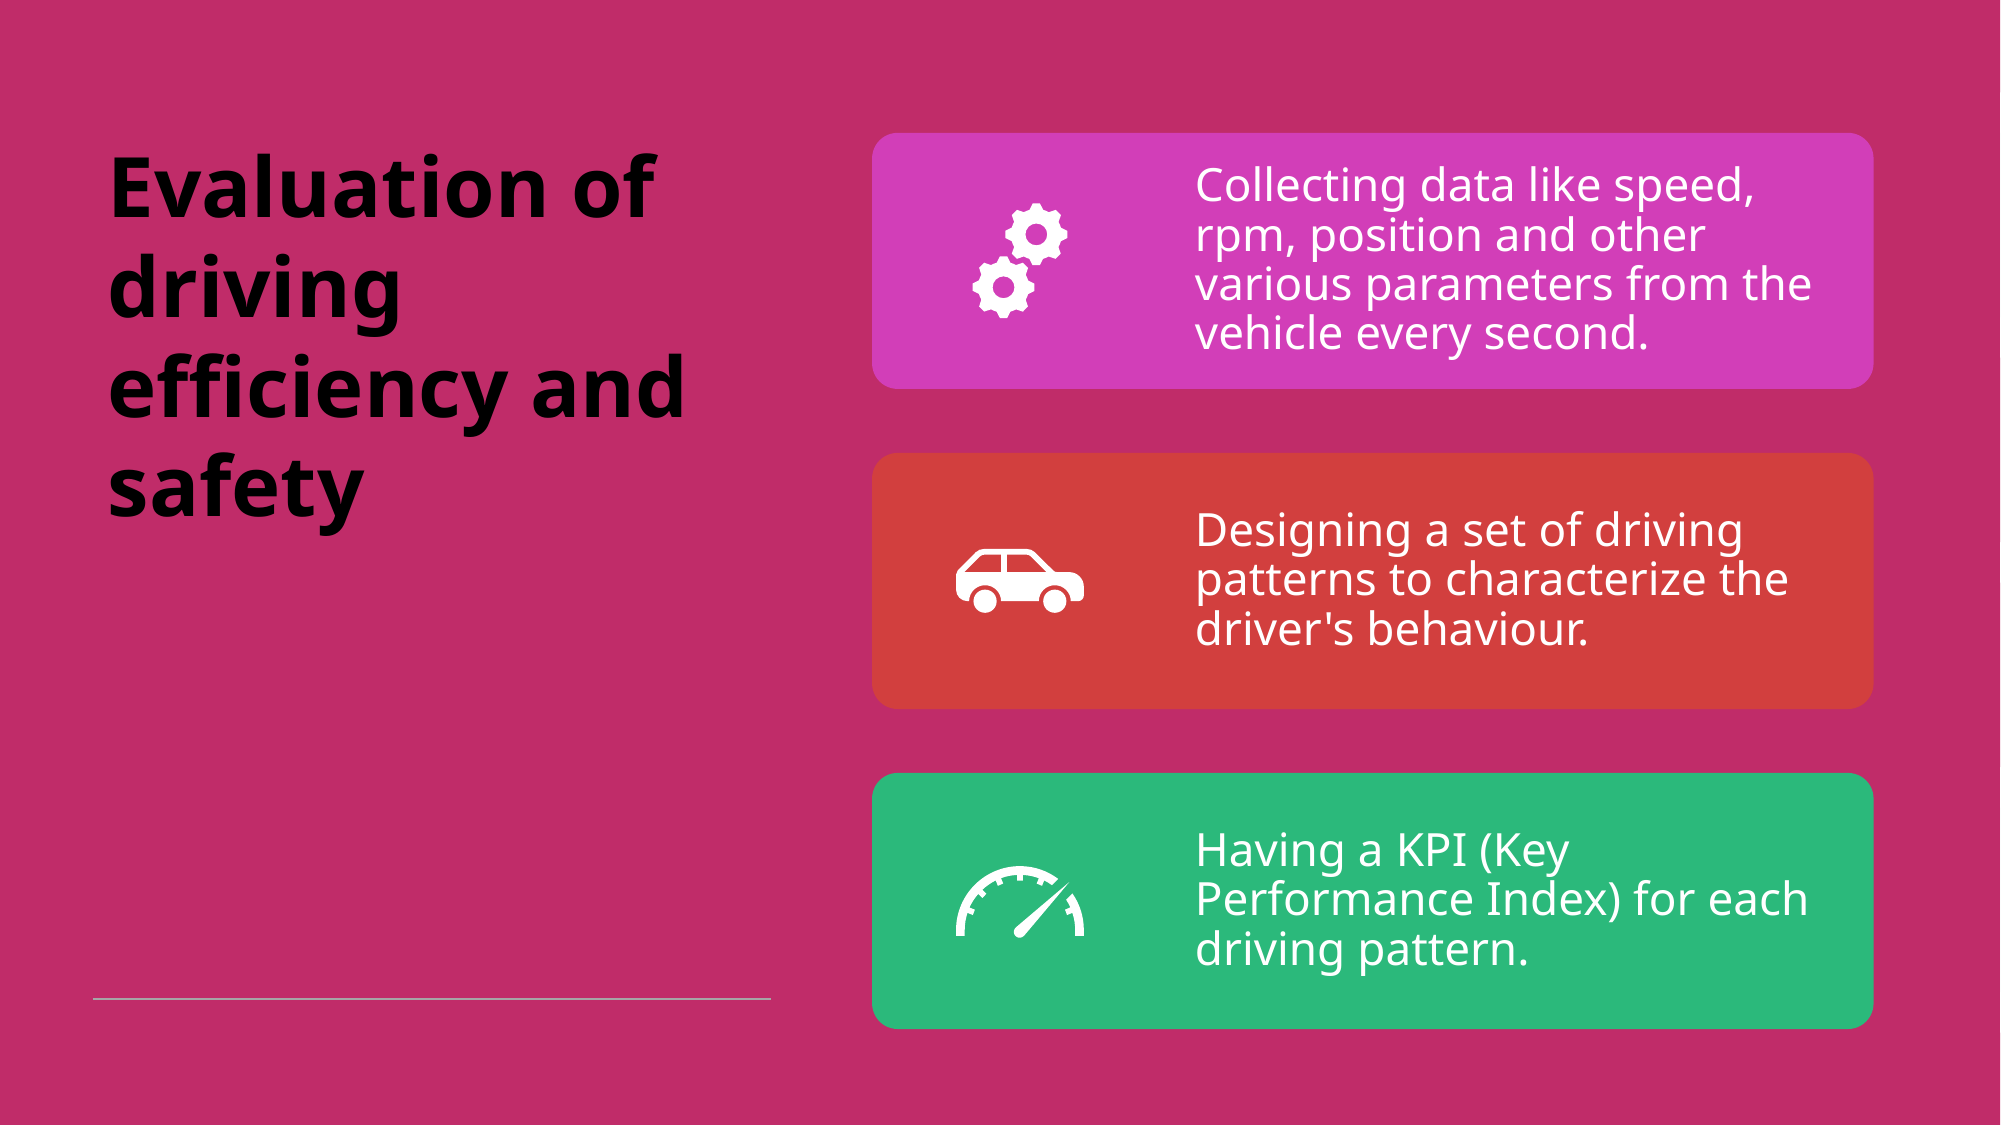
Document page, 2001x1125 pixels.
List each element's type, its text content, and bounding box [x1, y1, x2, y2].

text_box [0, 0, 2000, 1125]
text_box Having a KPI (Key Performance Index) for each driving pattern. [1167, 772, 1874, 1030]
text_box Designing a set of driving patterns to characterize the driver's behaviour. [1167, 452, 1874, 710]
title Evaluation of driving efficiency and safety [92, 126, 771, 684]
text_box Collecting data like speed, rpm, position and other various parameters from the vehicle every second. [1167, 132, 1874, 389]
